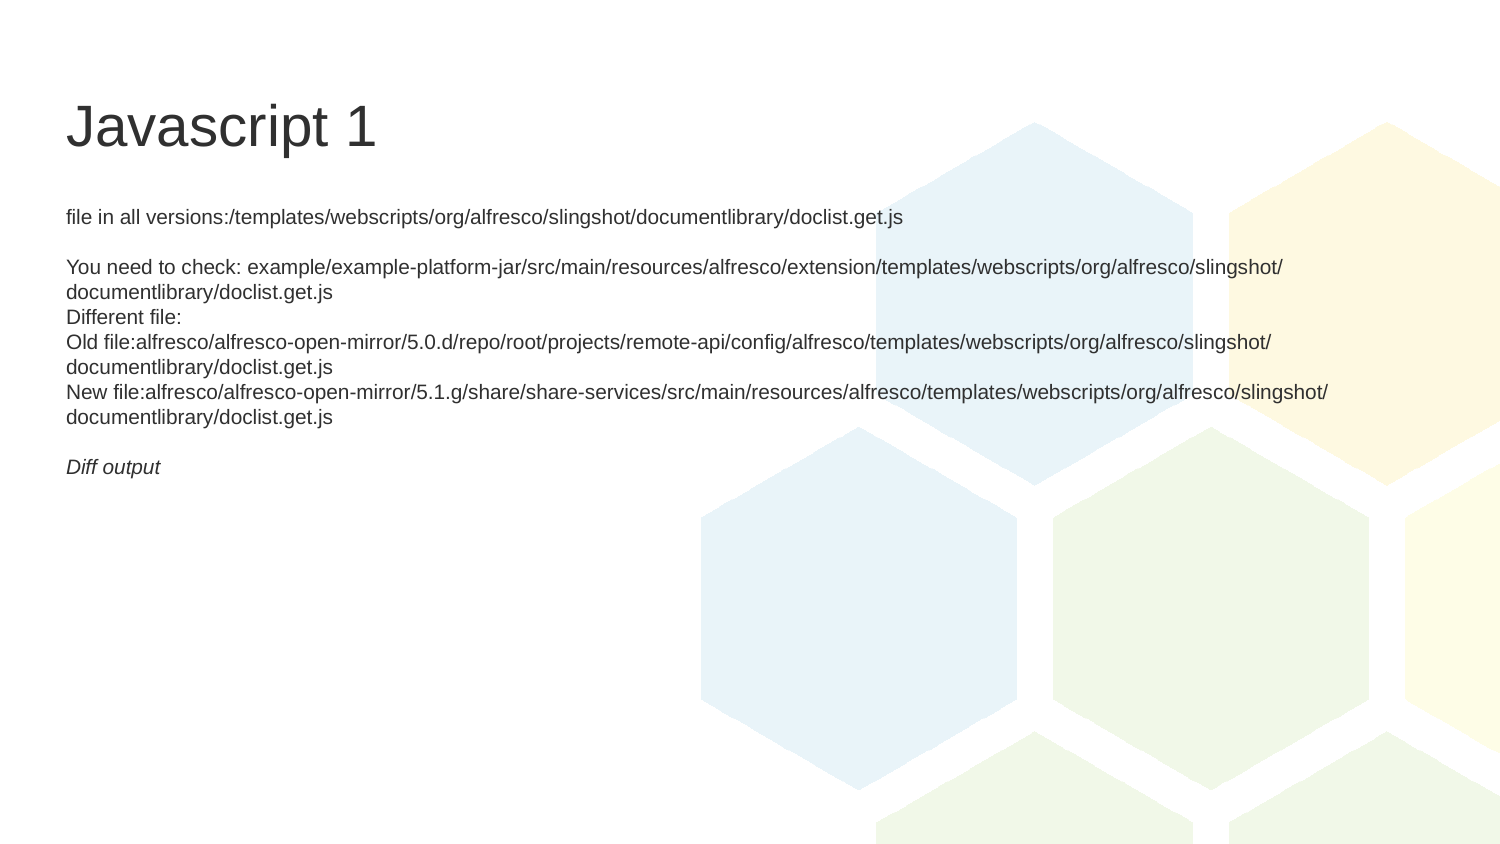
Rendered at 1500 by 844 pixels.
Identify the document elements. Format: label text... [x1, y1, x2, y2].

title Javascript 1 [51, 72, 1449, 167]
list file in all versions:/templates/webscripts/org/alfresco/slingshot/documentlibrary/doclist.get.js You need to check: example/example-platform-jar/src/main/resources/alfresco/extension/templates/webscripts/org/alfresco/slingshot/documentlibrary/doclist.get.js Different file: Old file:alfresco/alfresco-open-mirror/5.0.d/repo/root/projects/remote-api/config/alfresco/templates/webscripts/org/alfresco/slingshot/documentlibrary/doclist.get.js New file:alfresco/alfresco-open-mirror/5.1.g/share/share-services/src/main/resources/alfresco/templates/webscripts/org/alfresco/slingshot/documentlibrary/doclist.get.js Diff output [51, 189, 1411, 763]
picture [0, 0, 1500, 844]
